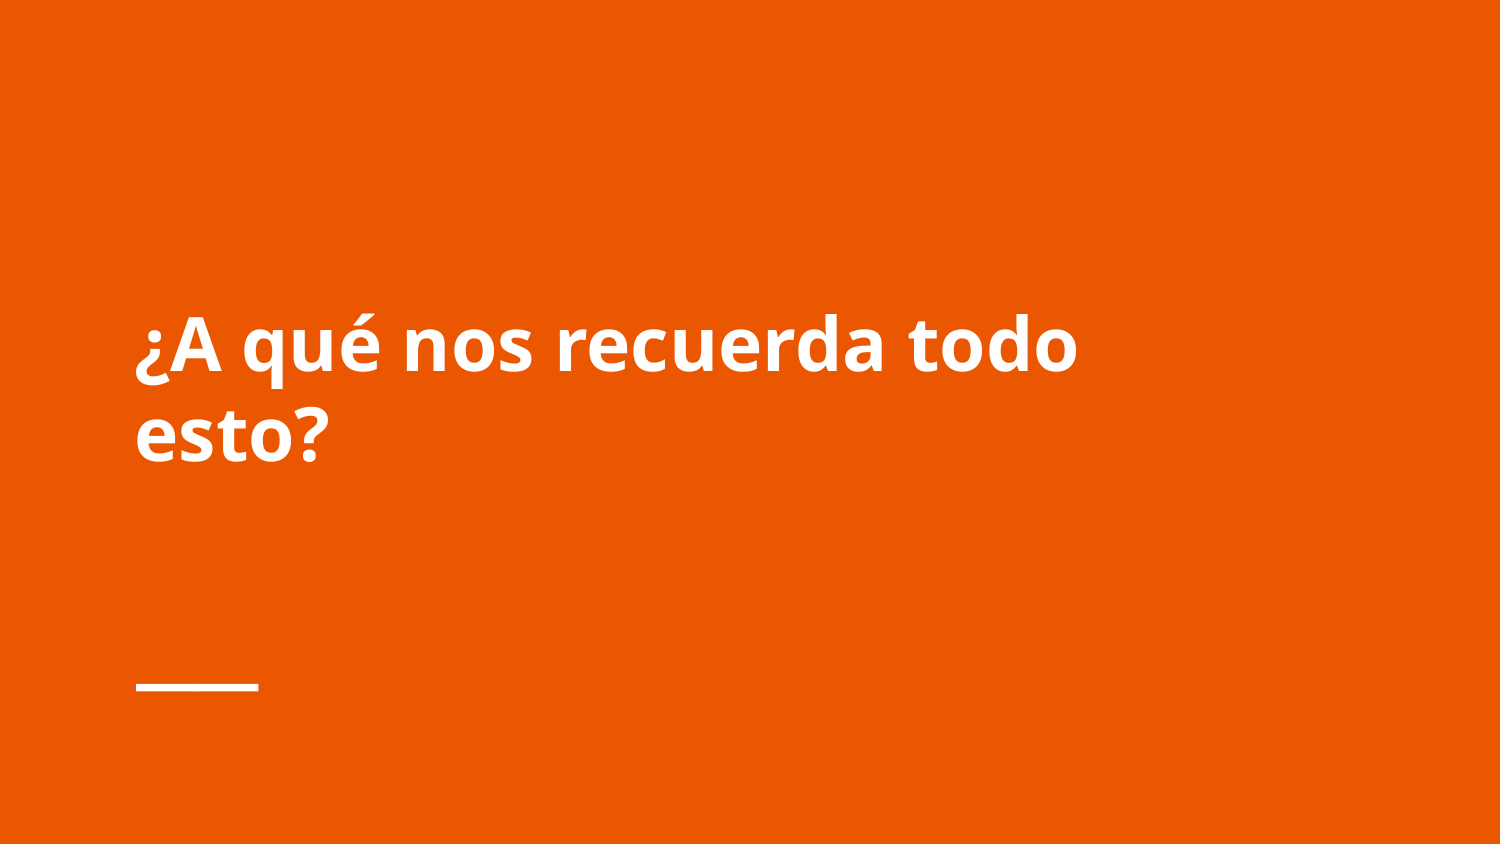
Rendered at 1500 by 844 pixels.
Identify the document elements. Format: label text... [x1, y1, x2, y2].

title ¿A qué nos recuerda todo esto? [119, 141, 1272, 632]
